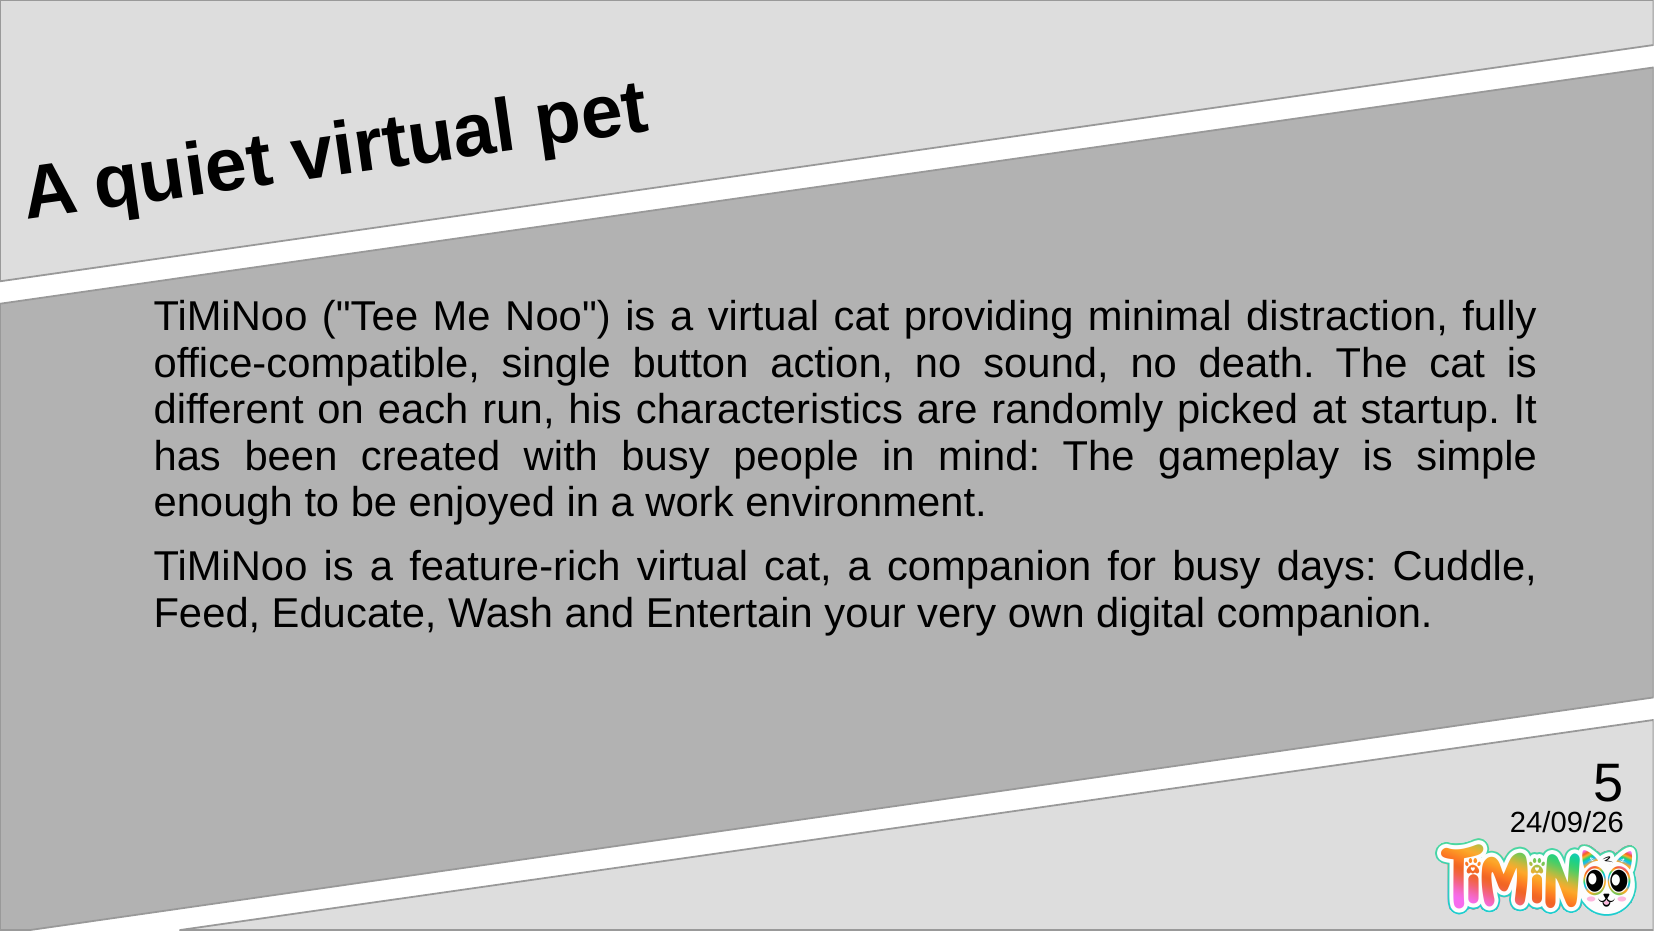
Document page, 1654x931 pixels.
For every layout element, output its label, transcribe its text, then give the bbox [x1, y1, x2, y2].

picture [1435, 838, 1638, 916]
list TiMiNoo ("Tee Me Noo") is a virtual cat providing minimal distraction, fully office-compatible, single button action, no sound, no death. The cat is different on each run, his characteristics are randomly picked at startup. It has been created with busy people in mind: The gameplay is simple enough to be enjoyed in a work environment. TiMiNoo is a feature-rich virtual cat, a companion for busy days: Cuddle, Feed, Educate, Wash and Entertain your very own digital companion. [82, 292, 1538, 833]
title A quiet virtual pet [11, 0, 1496, 272]
